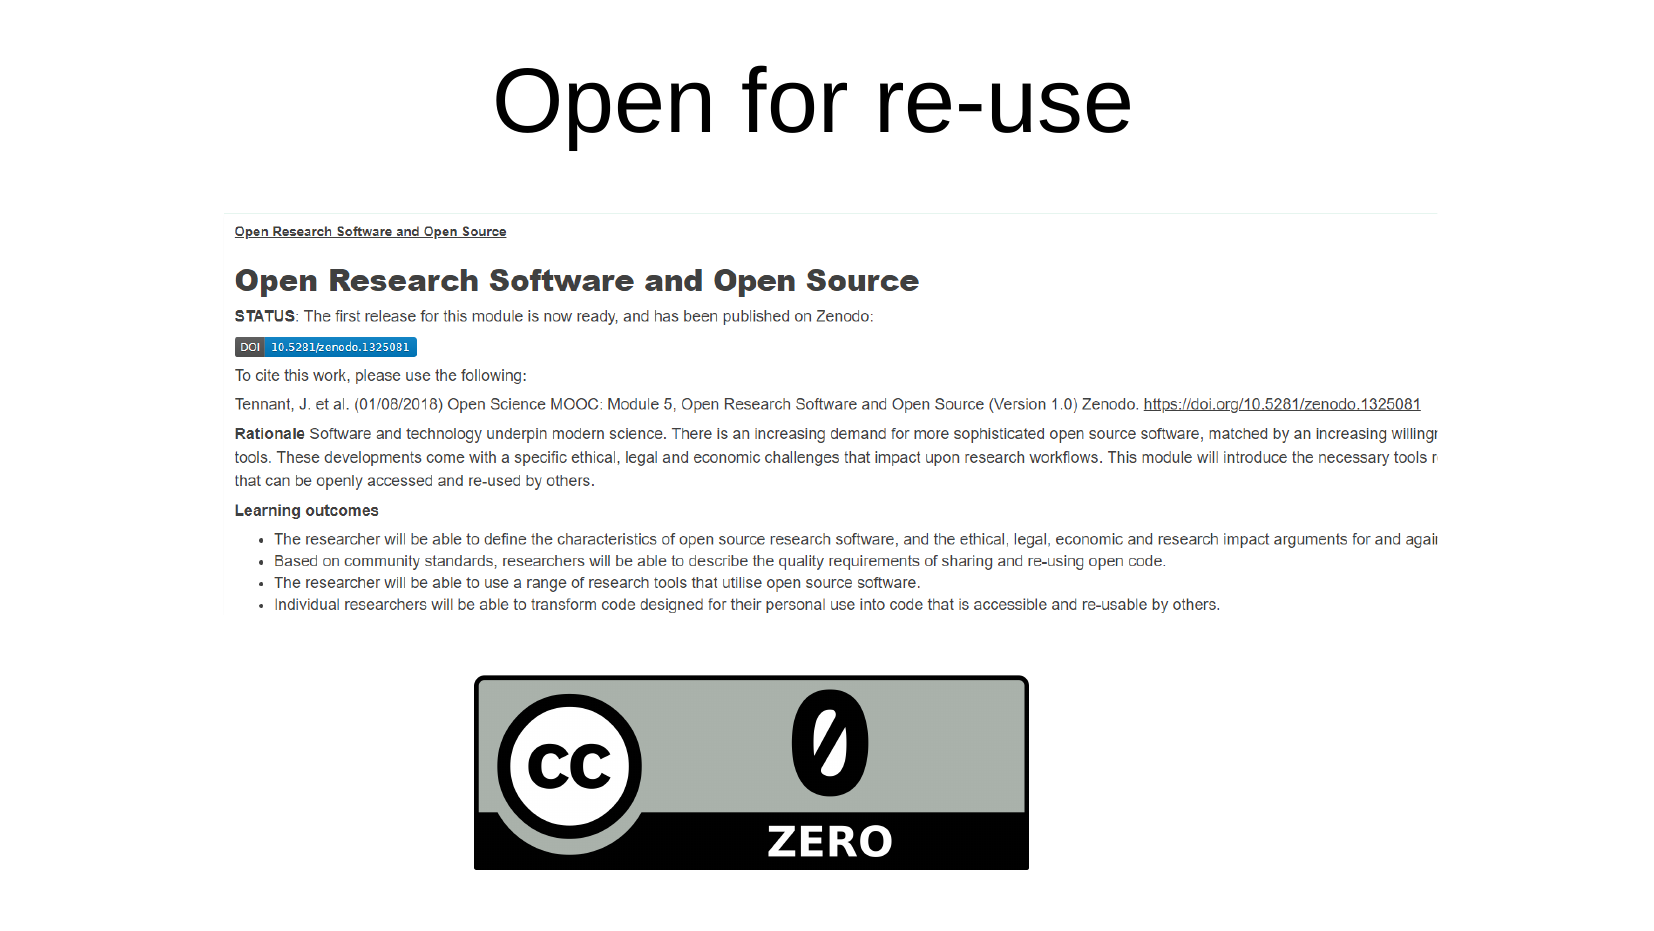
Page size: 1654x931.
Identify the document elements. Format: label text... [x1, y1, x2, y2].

title Open for re-use [69, 17, 1558, 174]
picture [474, 674, 1029, 870]
picture [216, 213, 1438, 615]
